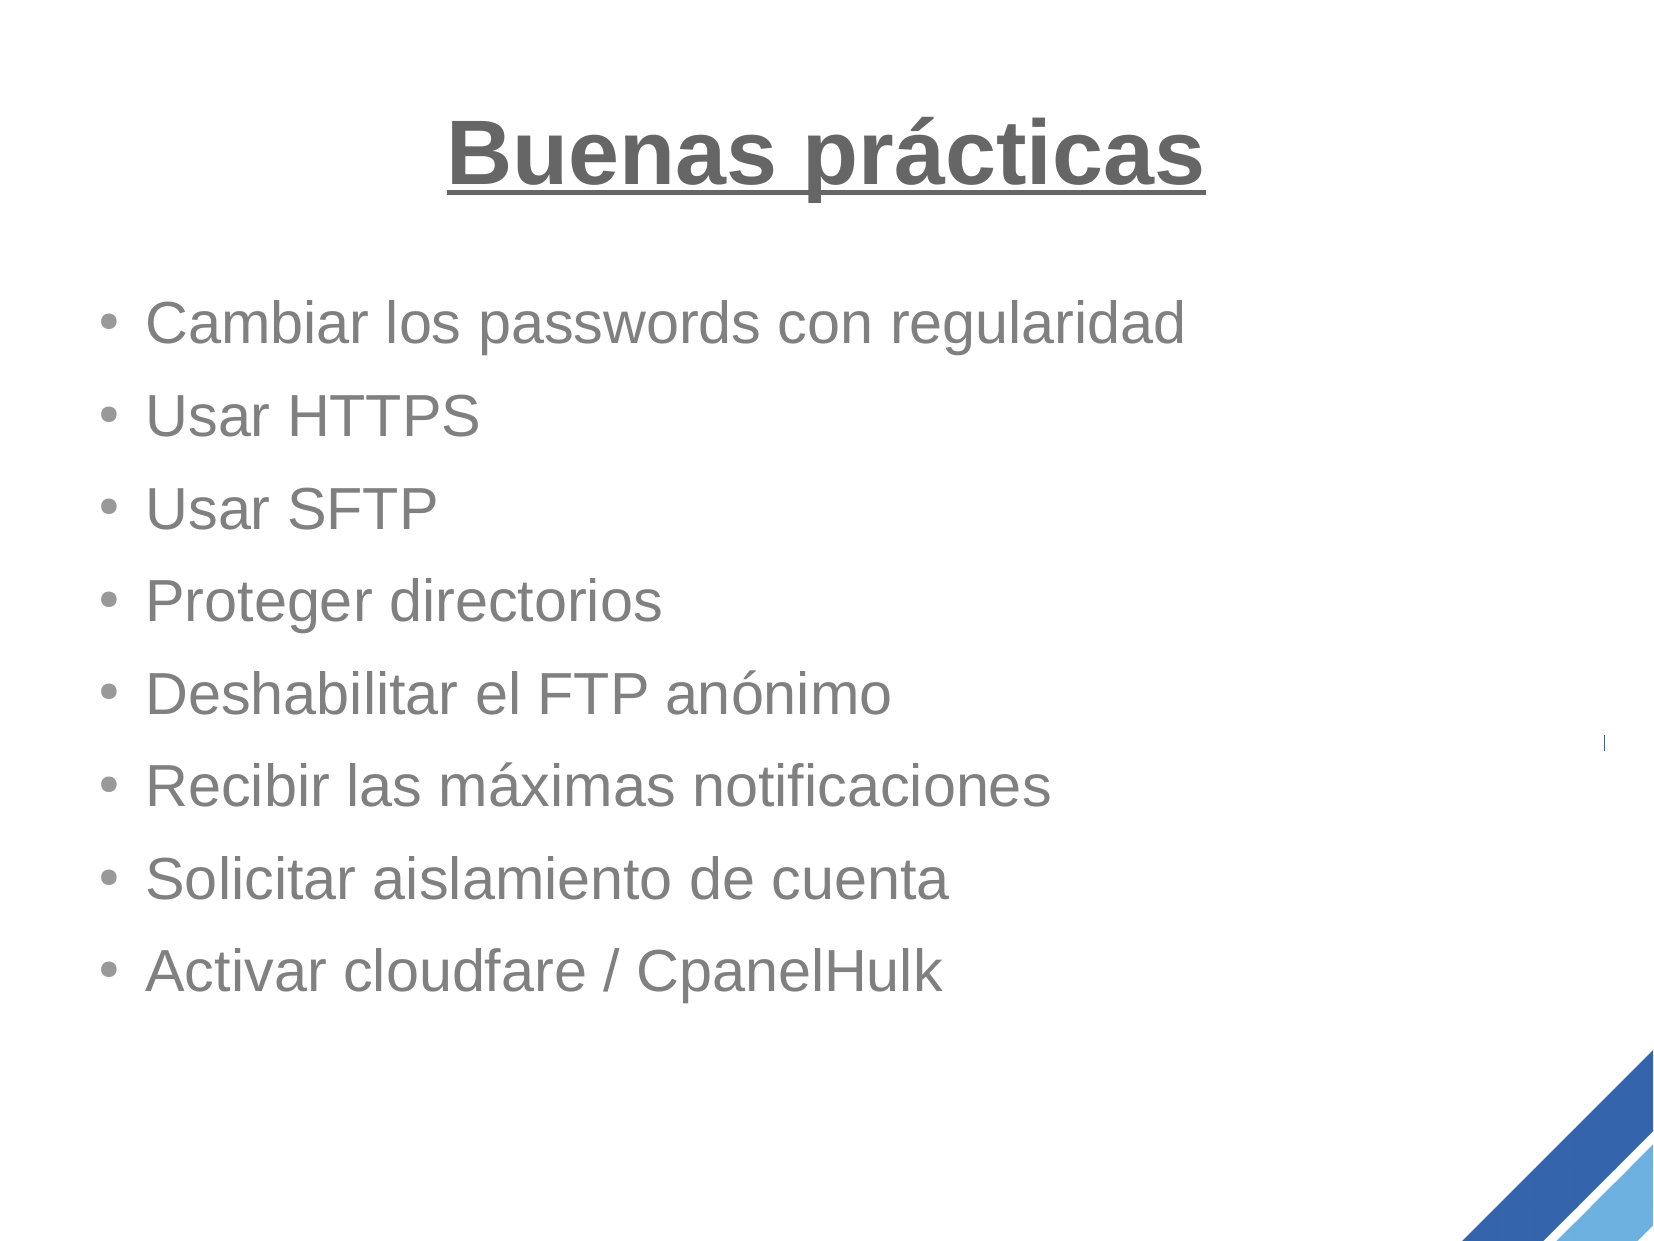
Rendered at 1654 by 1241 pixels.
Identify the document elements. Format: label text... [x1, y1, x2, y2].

title Buenas prácticas [82, 43, 1571, 263]
list Cambiar los passwords con regularidad Usar HTTPS Usar SFTP Proteger directorios Deshabilitar el FTP anónimo Recibir las máximas notificaciones Solicitar aislamiento de cuenta Activar cloudfare / CpanelHulk [82, 290, 1571, 1010]
picture [1457, 1049, 1654, 1241]
